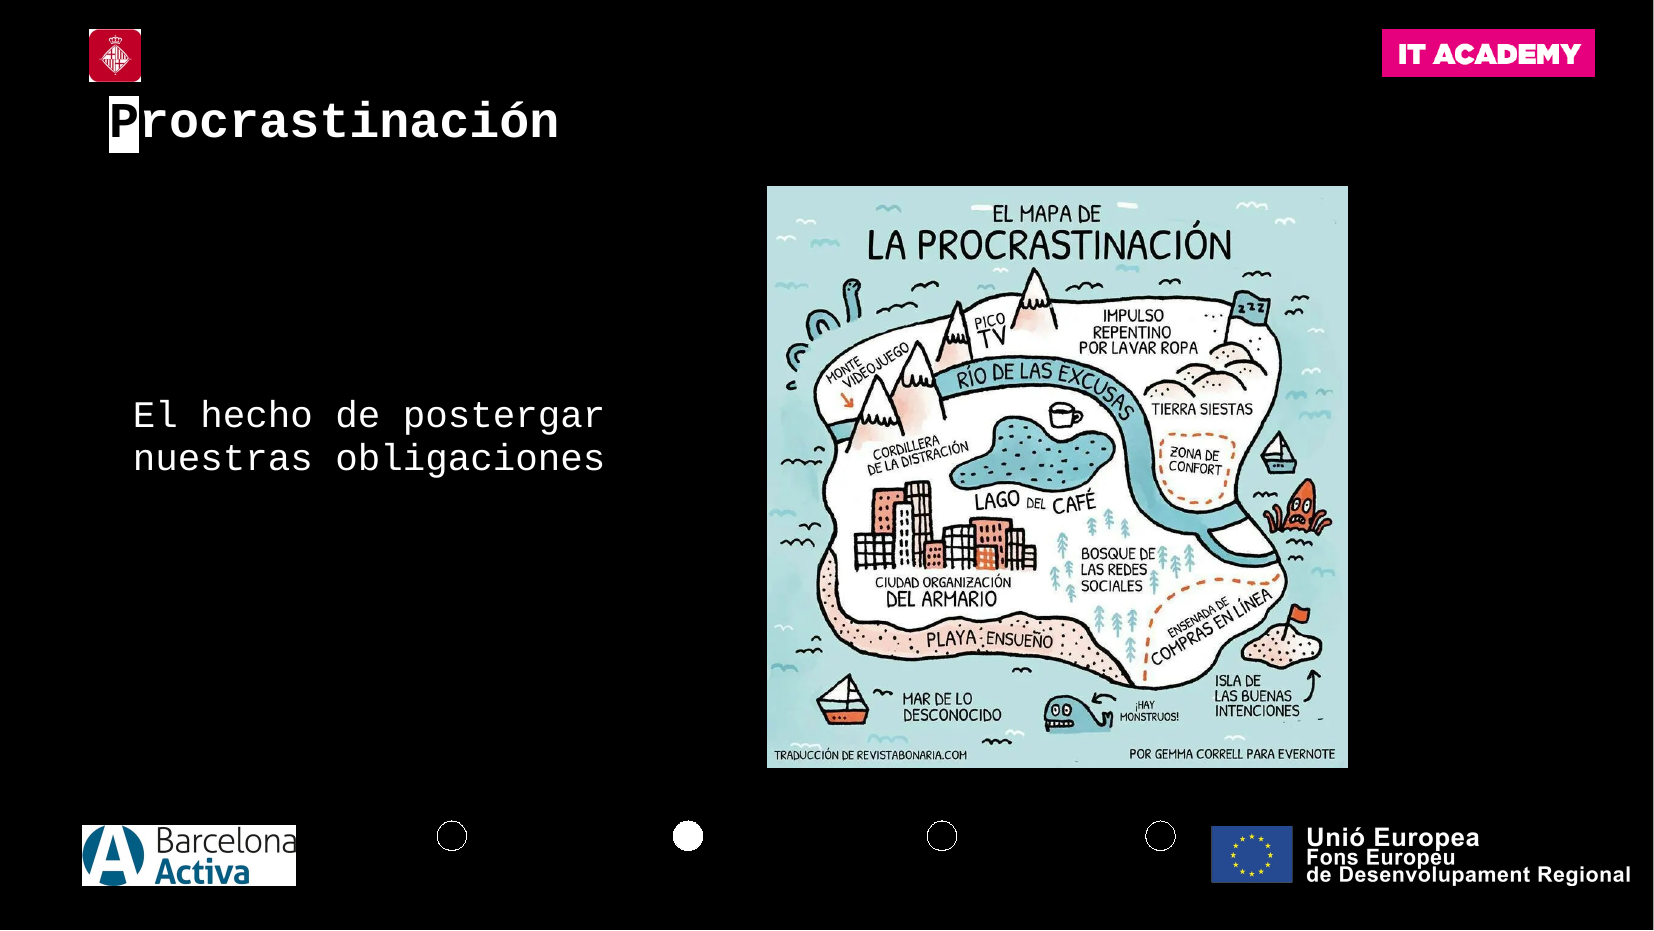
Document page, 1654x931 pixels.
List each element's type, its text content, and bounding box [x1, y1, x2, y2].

text_box [1145, 820, 1176, 851]
picture [89, 29, 141, 82]
text_box [437, 820, 467, 851]
picture [82, 825, 296, 886]
text_box [927, 820, 957, 851]
text_box El hecho de postergar nuestras obligaciones [118, 389, 650, 532]
picture [1210, 826, 1631, 886]
text_box Procrastinación [94, 88, 1447, 180]
picture [767, 186, 1348, 768]
picture [1382, 29, 1595, 77]
text_box [673, 820, 703, 851]
